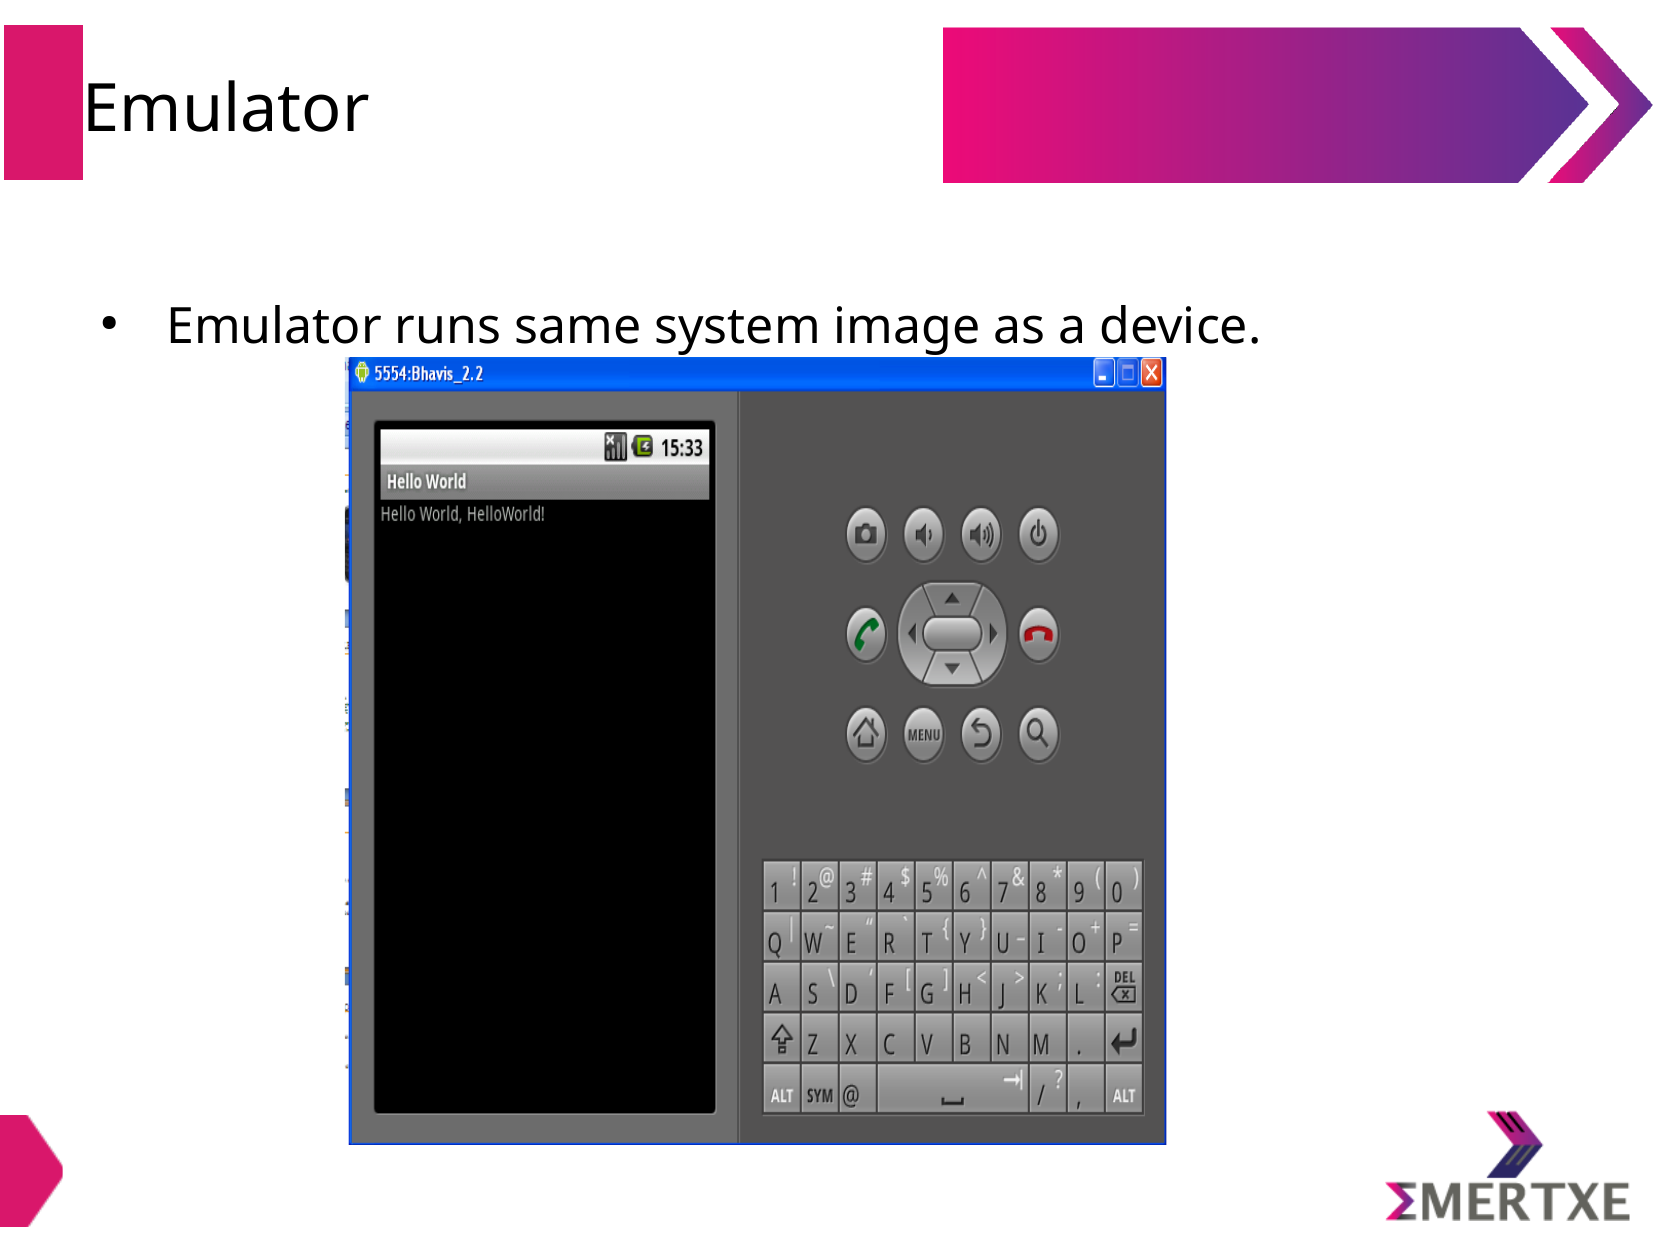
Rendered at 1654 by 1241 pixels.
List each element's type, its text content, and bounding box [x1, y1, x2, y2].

picture [344, 357, 1167, 1145]
picture [1571, 27, 1653, 183]
title Emulator [82, 2, 1571, 210]
picture [1385, 1107, 1631, 1221]
list Emulator runs same system image as a device. [82, 290, 1366, 406]
